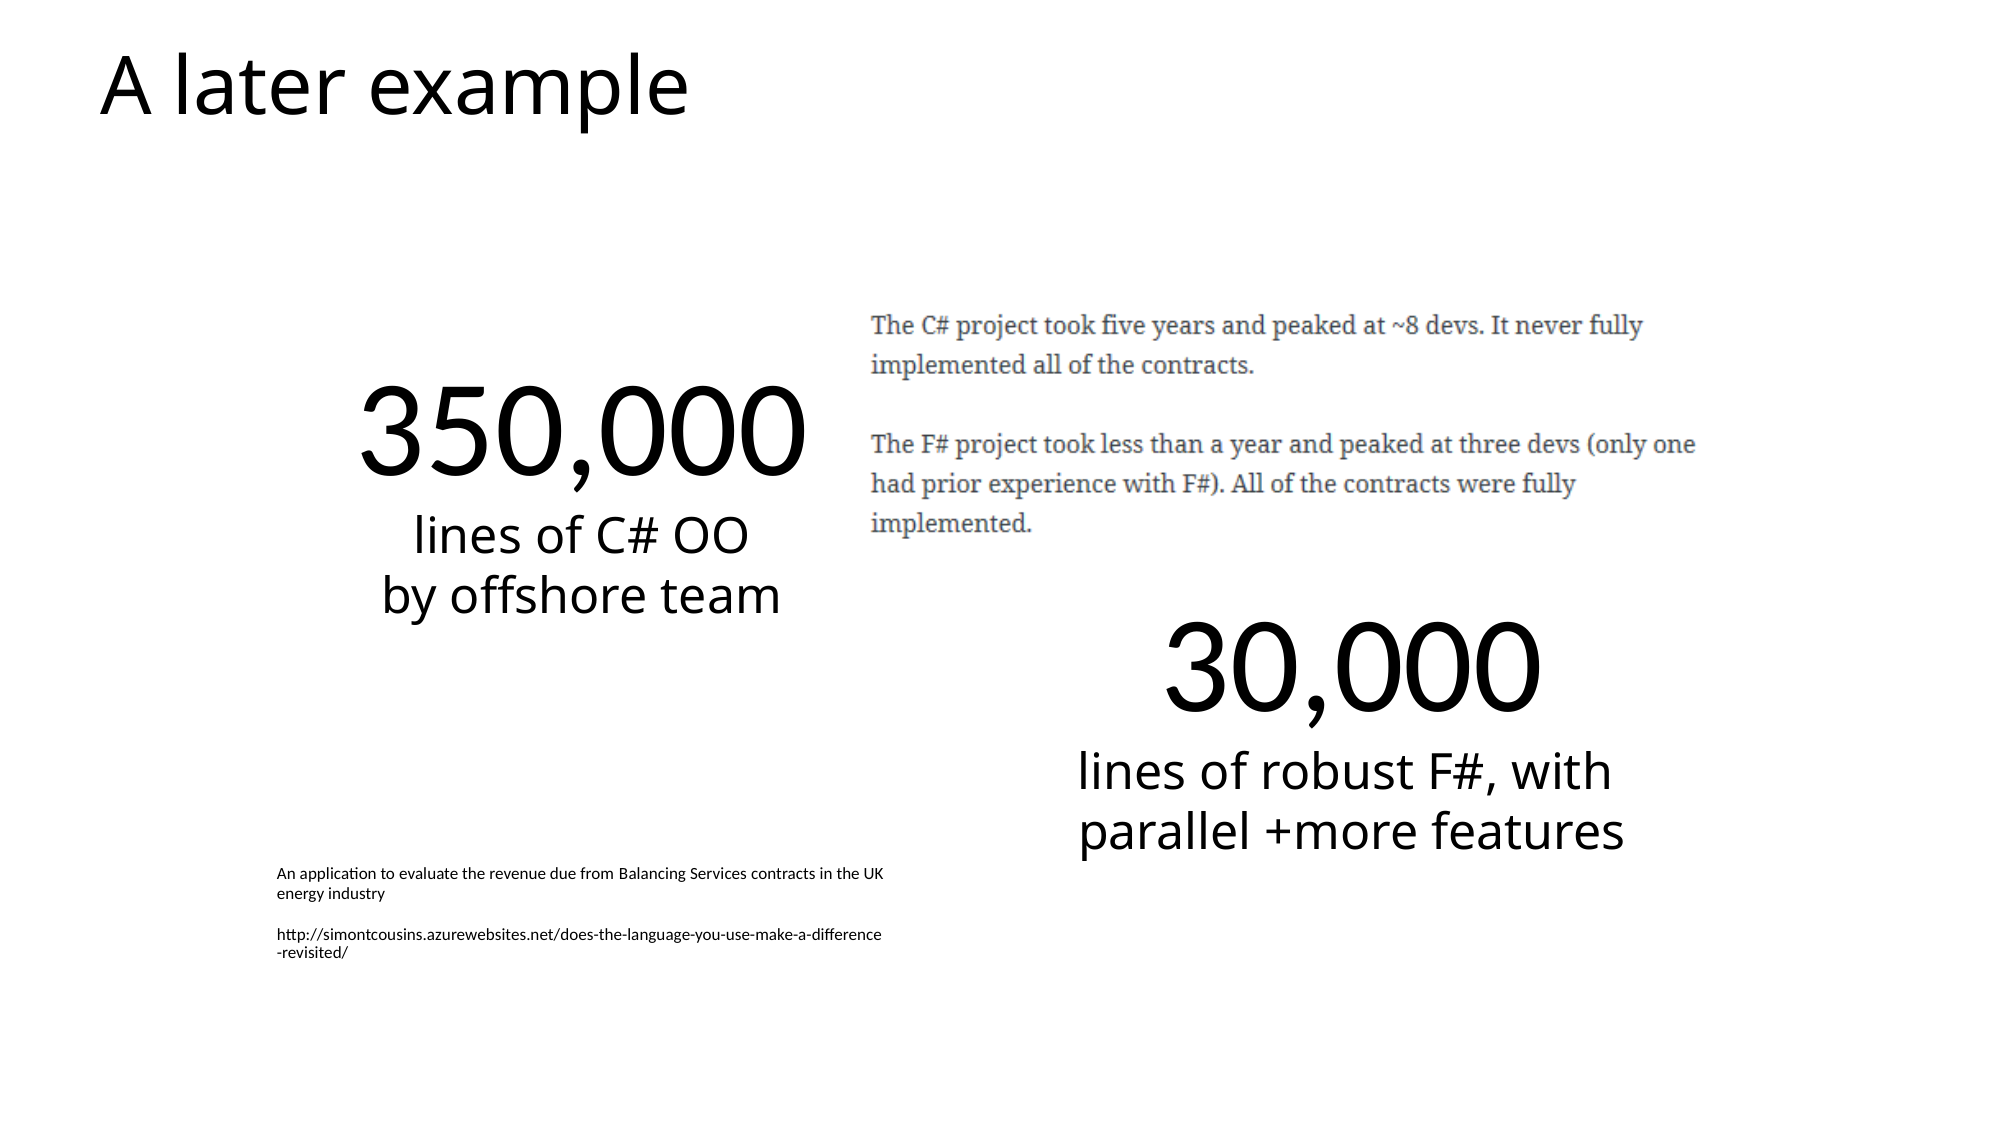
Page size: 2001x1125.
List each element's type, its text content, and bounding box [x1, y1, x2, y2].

text_box An application to evaluate the revenue due from Balancing Services contracts in the UK energy industry http://simontcousins.azurewebsites.net/does-the-language-you-use-make-a-difference-revisited/ [276, 861, 887, 967]
picture [850, 298, 1738, 572]
title A later example [85, 37, 1915, 140]
text_box 350,000 lines of C# OO by offshore team [342, 338, 821, 626]
text_box 30,000 lines of robust F#, with parallel +more features [1106, 574, 1597, 862]
